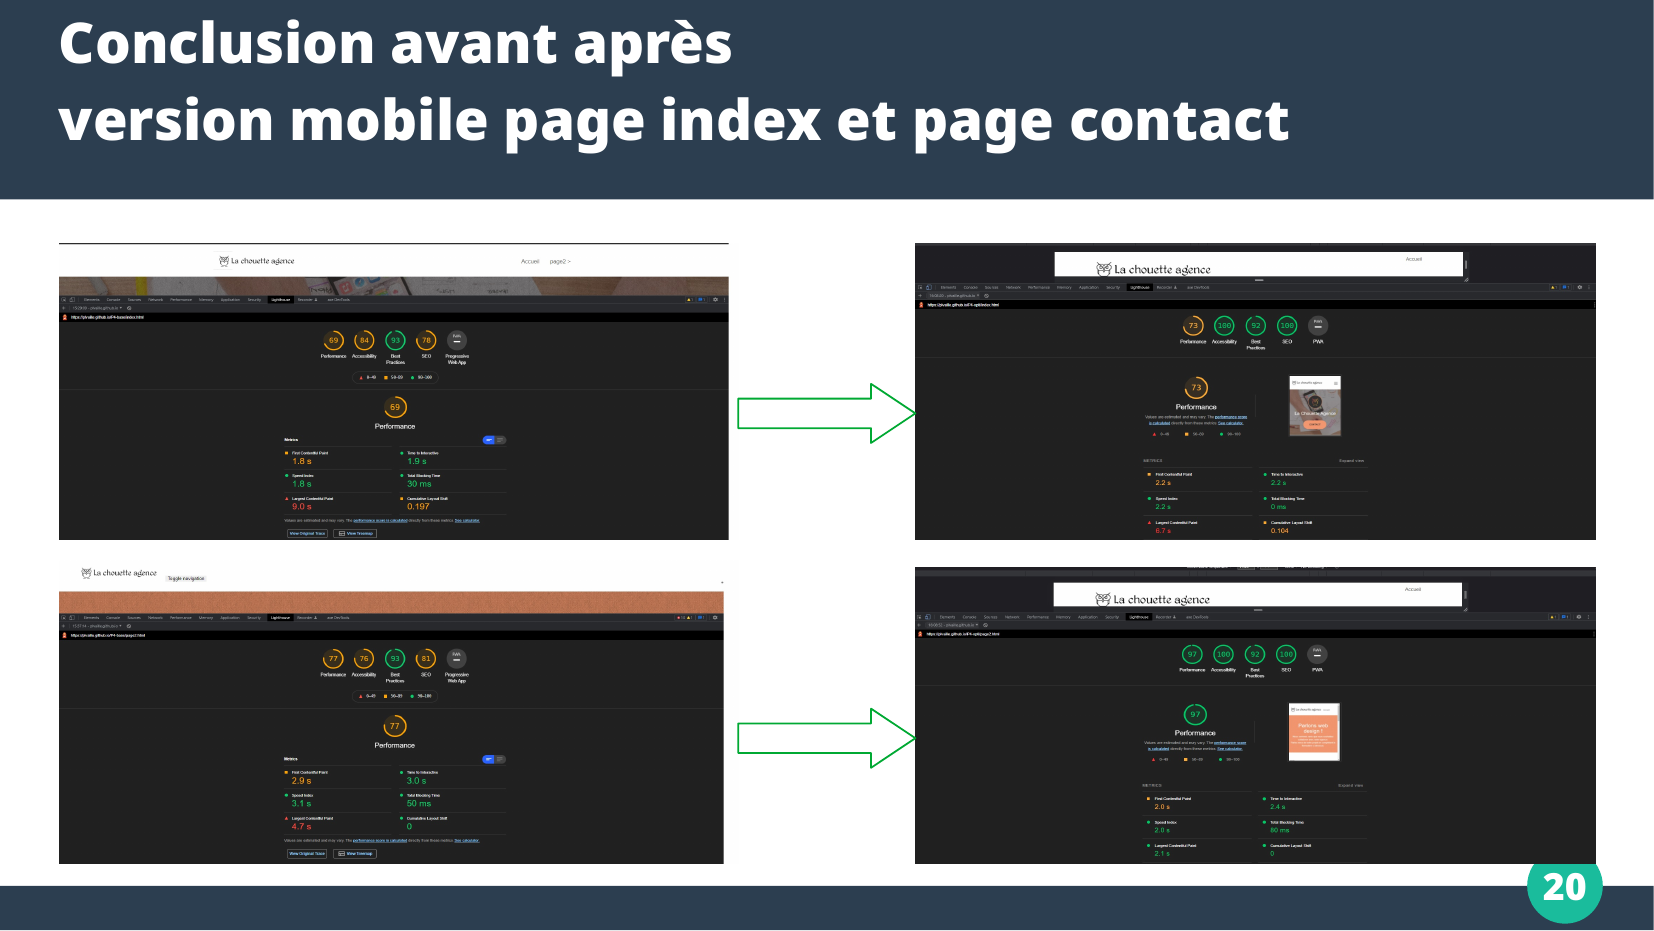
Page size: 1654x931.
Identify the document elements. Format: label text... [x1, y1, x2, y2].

picture [59, 243, 739, 540]
text_box [738, 708, 916, 768]
picture [915, 243, 1596, 540]
title Conclusion avant après version mobile page index et page contact [59, 59, 1595, 177]
picture [59, 560, 739, 864]
picture [915, 567, 1596, 864]
text_box [738, 383, 916, 443]
